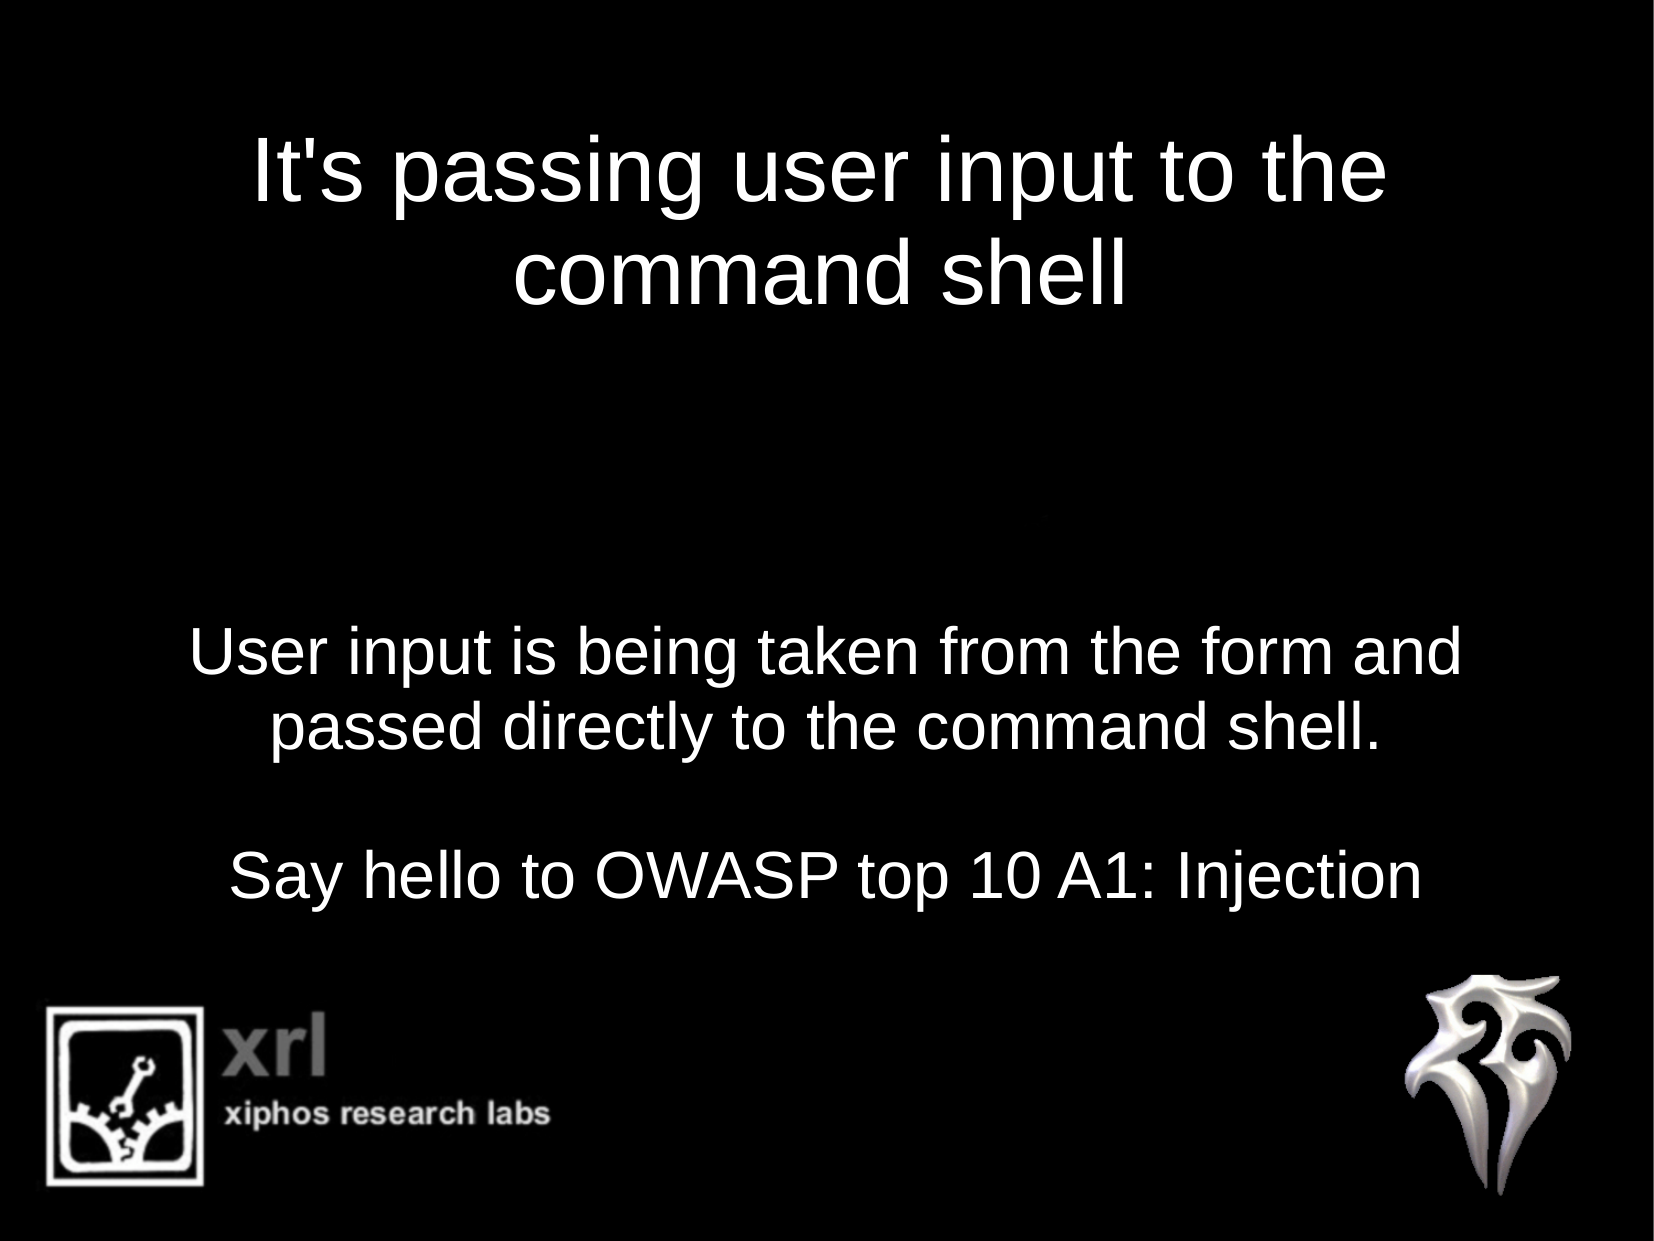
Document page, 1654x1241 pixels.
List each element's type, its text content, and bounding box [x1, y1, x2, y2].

title It's passing user input to the command shell [135, 117, 1506, 325]
picture [0, 0, 1654, 1241]
subtitle User input is being taken from the form and passed directly to the command shell. Say hello to OWASP top 10 A1: Injection [147, 354, 1506, 1173]
